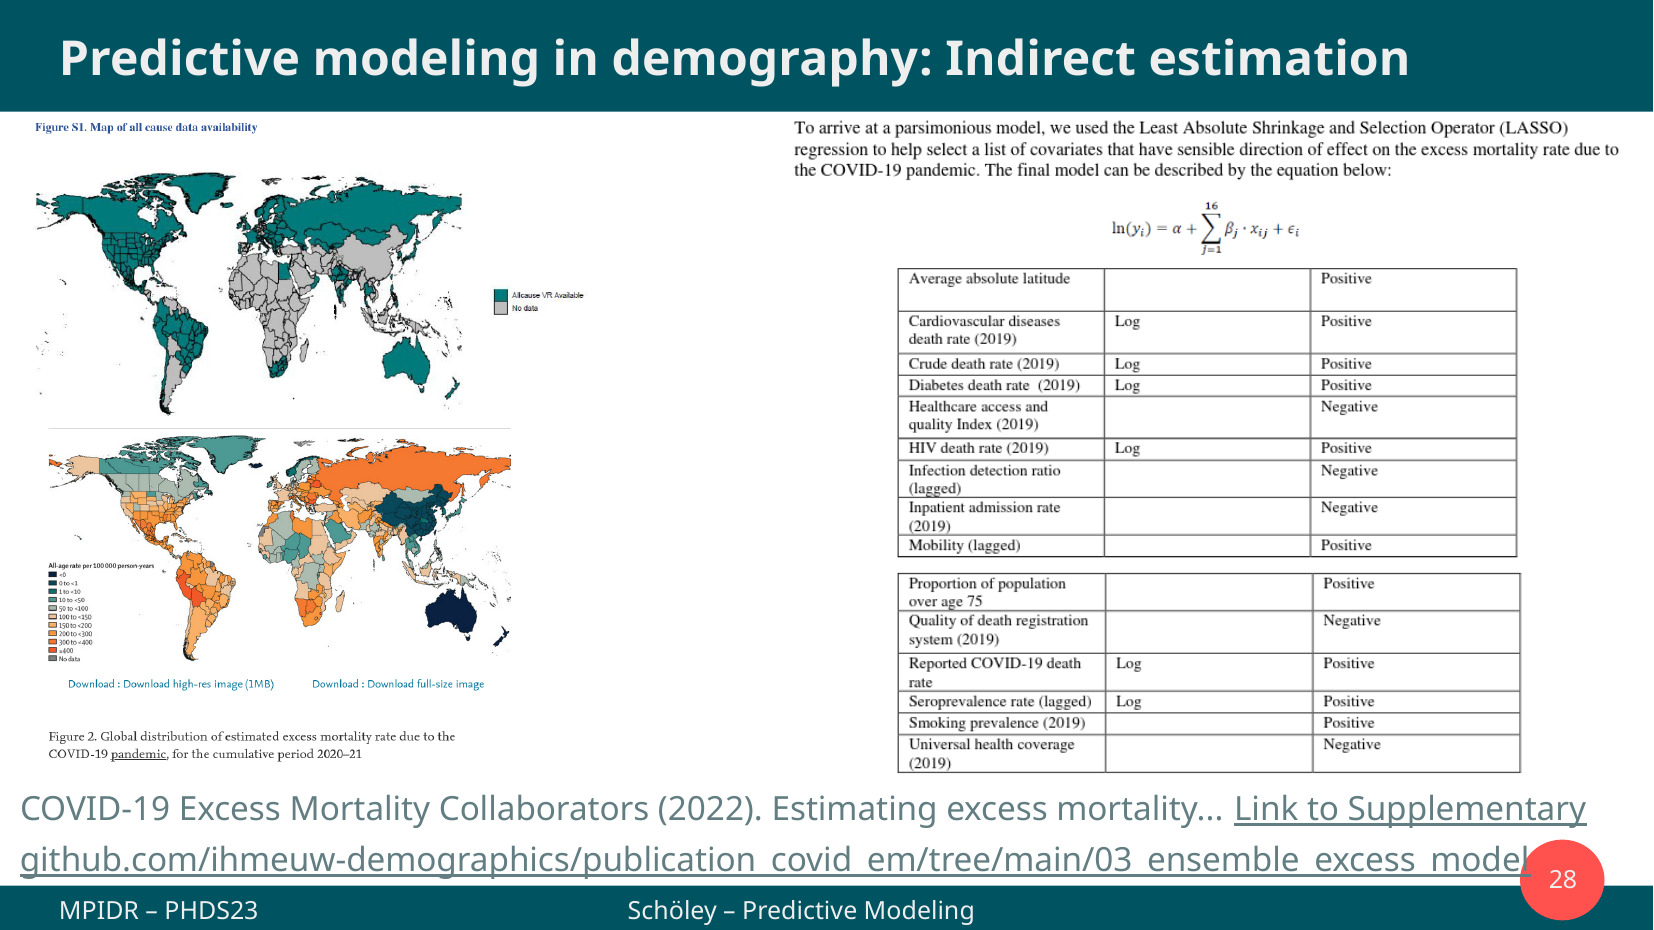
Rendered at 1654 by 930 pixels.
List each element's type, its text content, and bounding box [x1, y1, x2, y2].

text_box COVID-19 Excess Mortality Collaborators (2022). Estimating excess mortality... Link to Supplementary [5, 777, 1371, 871]
text_box github.com/ihmeuw-demographics/publication_covid_em/tree/main/03_ensemble_excess_model [5, 871, 1313, 922]
picture [789, 114, 1628, 785]
title Predictive modeling in demography: Indirect estimation [58, 0, 1594, 117]
picture [29, 116, 597, 766]
